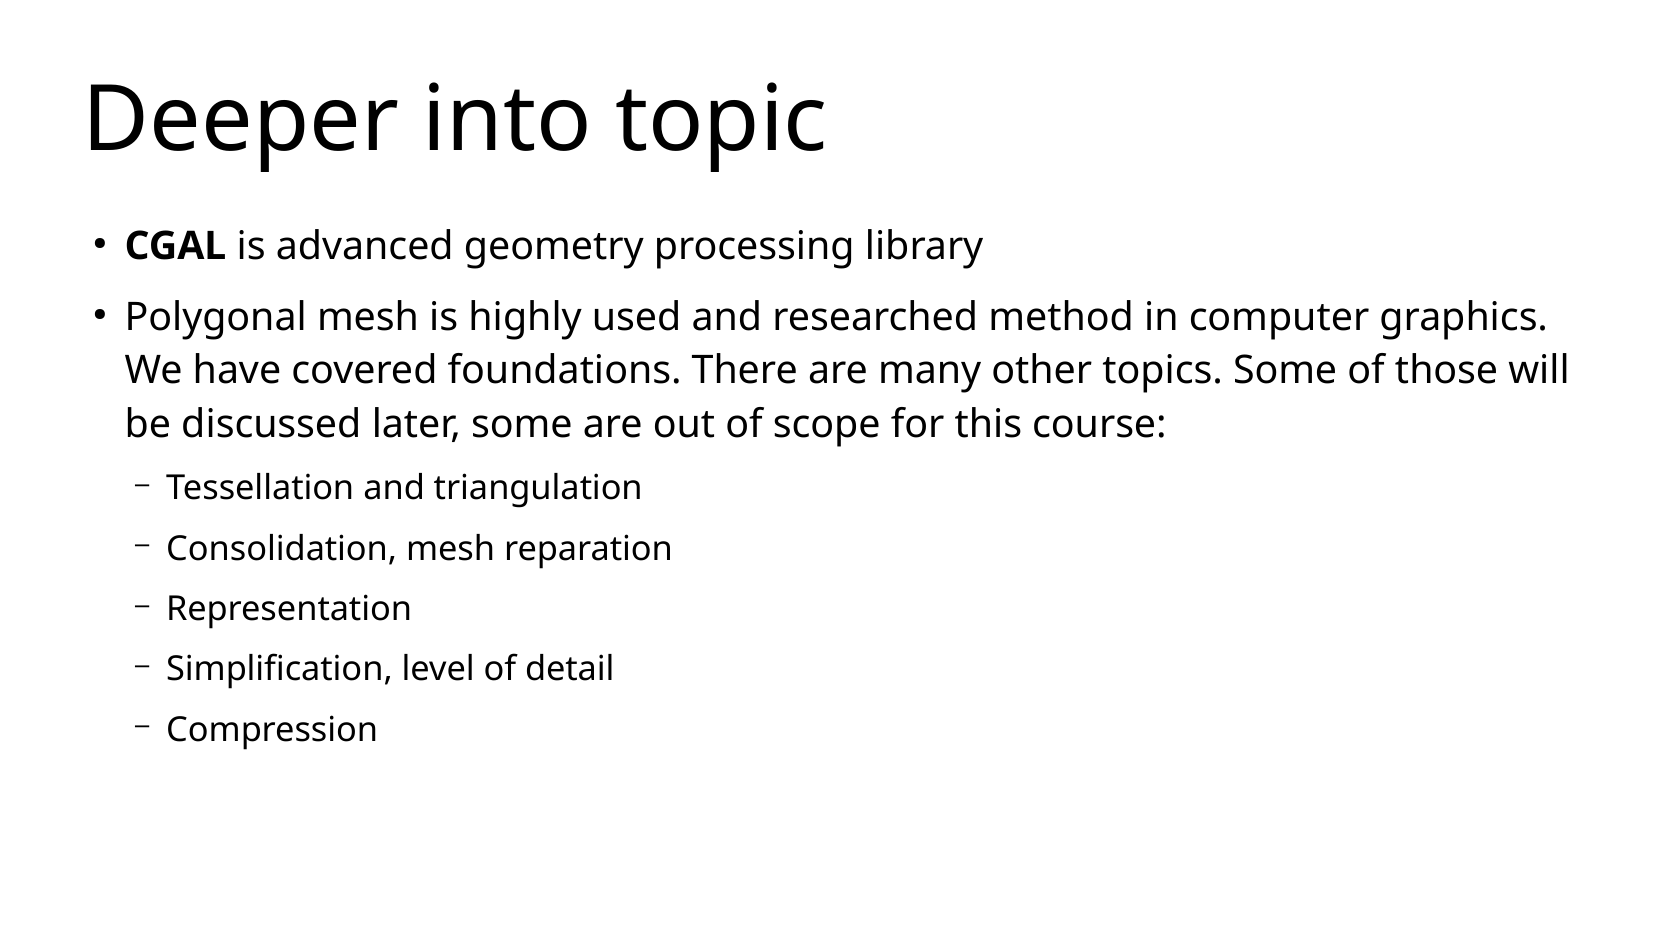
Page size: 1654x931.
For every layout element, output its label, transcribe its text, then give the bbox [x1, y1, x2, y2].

list CGAL is advanced geometry processing library Polygonal mesh is highly used and researched method in computer graphics. We have covered foundations. There are many other topics. Some of those will be discussed later, some are out of scope for this course: Tessellation and triangulation Consolidation, mesh reparation Representation Simplification, level of detail Compression [82, 217, 1571, 758]
title Deeper into topic [82, 37, 1571, 193]
